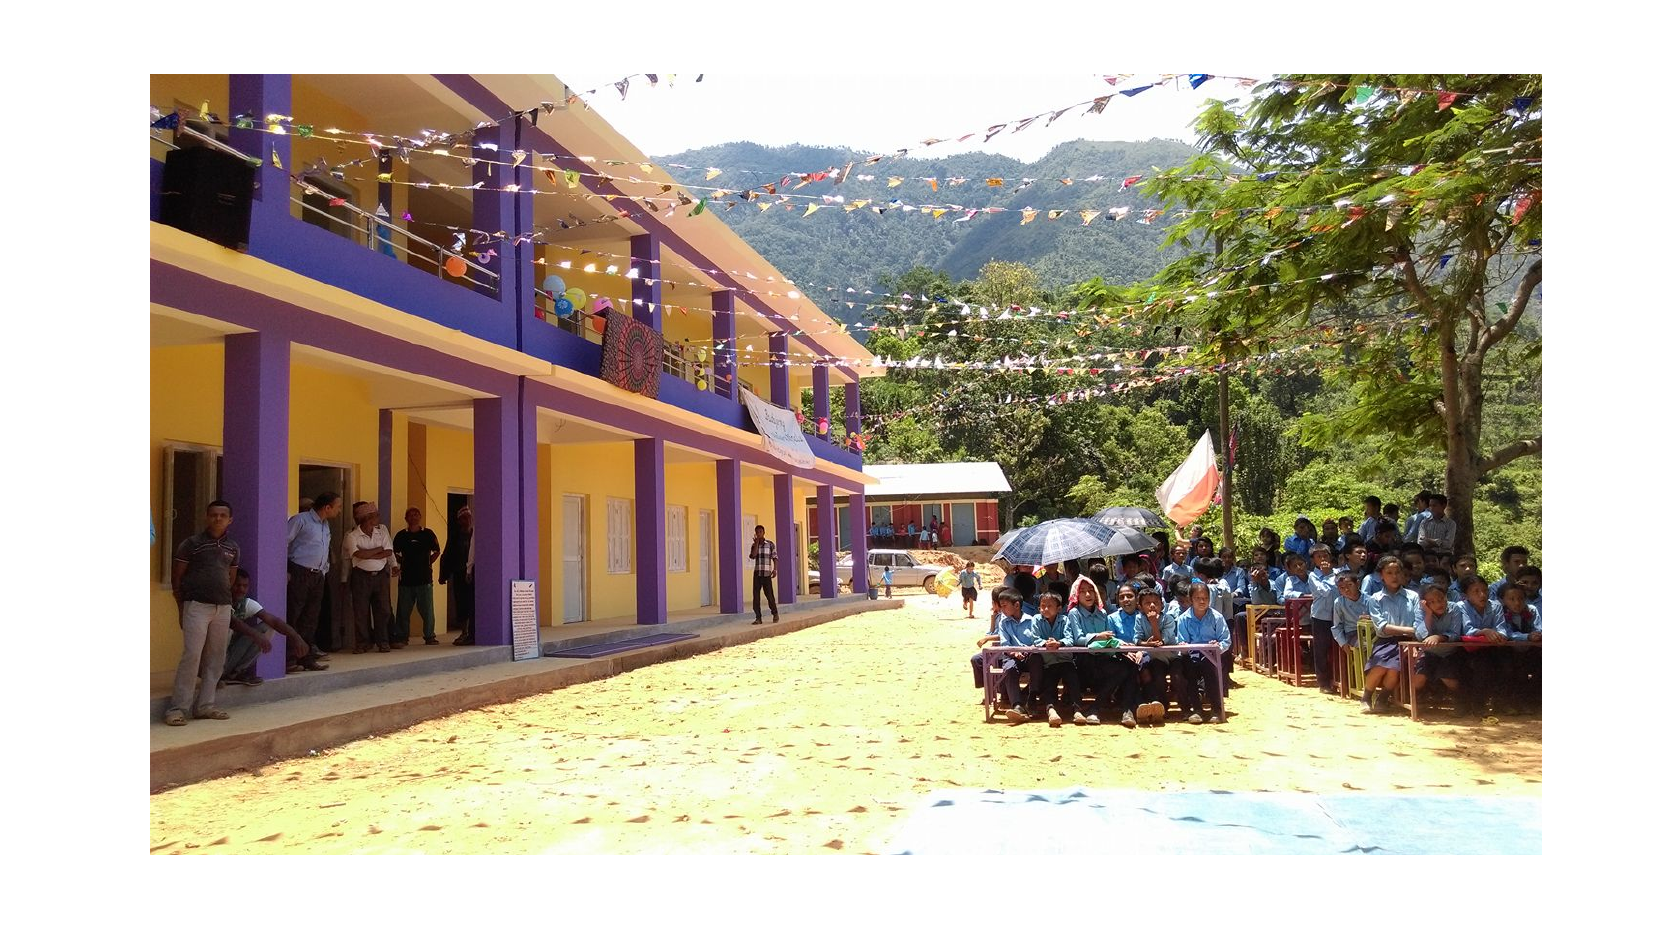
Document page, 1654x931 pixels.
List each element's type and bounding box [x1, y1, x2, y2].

picture [150, 74, 1542, 855]
